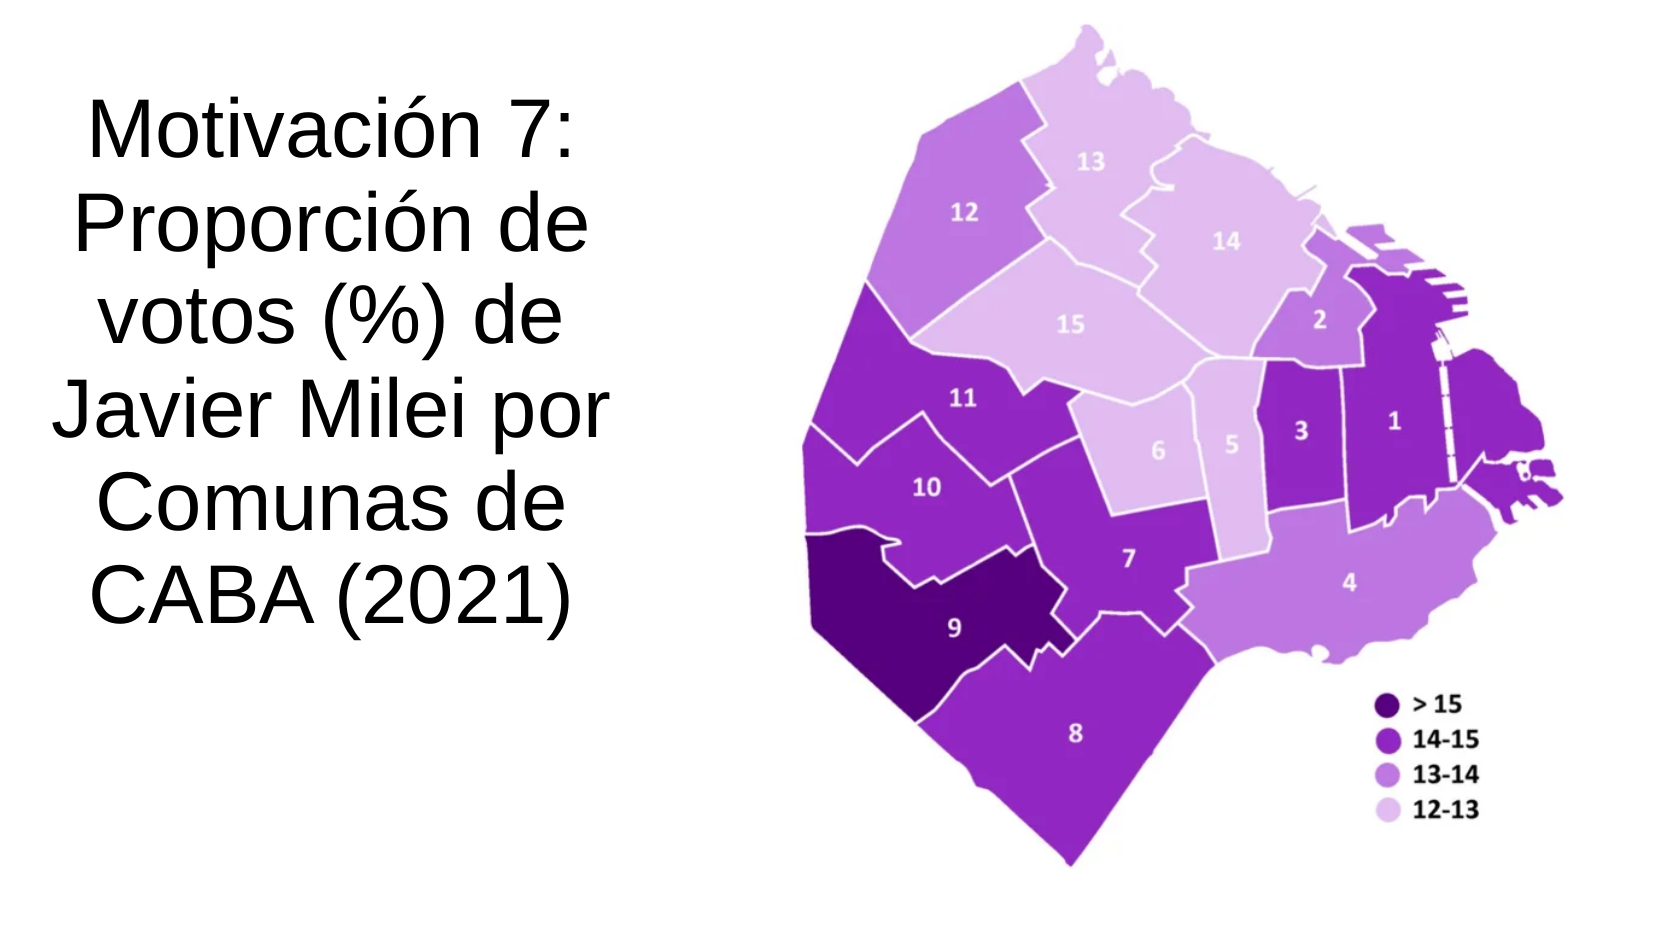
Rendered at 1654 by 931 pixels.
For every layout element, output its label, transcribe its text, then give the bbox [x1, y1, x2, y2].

picture [795, 24, 1567, 871]
title Motivación 7: Proporción de votos (%) de Javier Milei por Comunas de CABA (2021) [35, 27, 628, 696]
